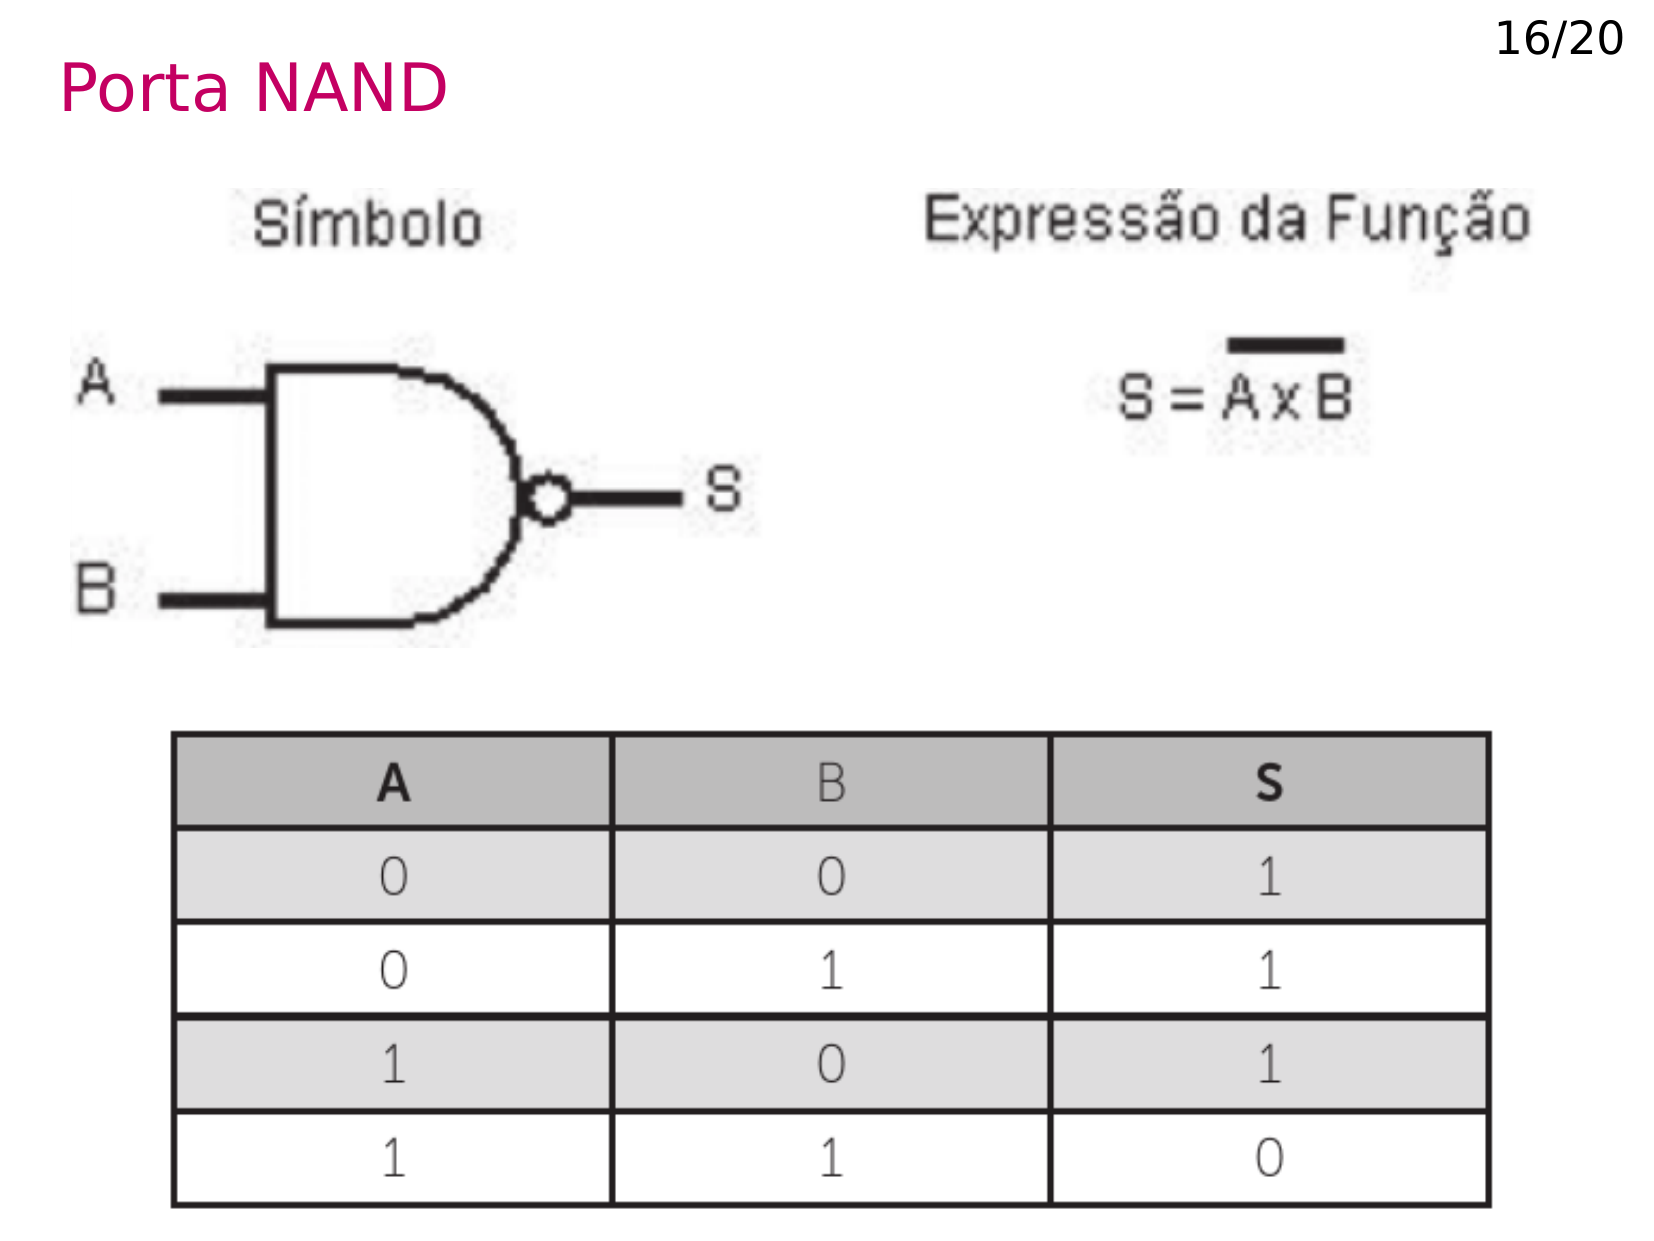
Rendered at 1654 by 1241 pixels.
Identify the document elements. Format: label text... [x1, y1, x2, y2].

title Porta NAND [59, 29, 1625, 148]
picture [165, 723, 1501, 1211]
picture [70, 188, 1542, 648]
